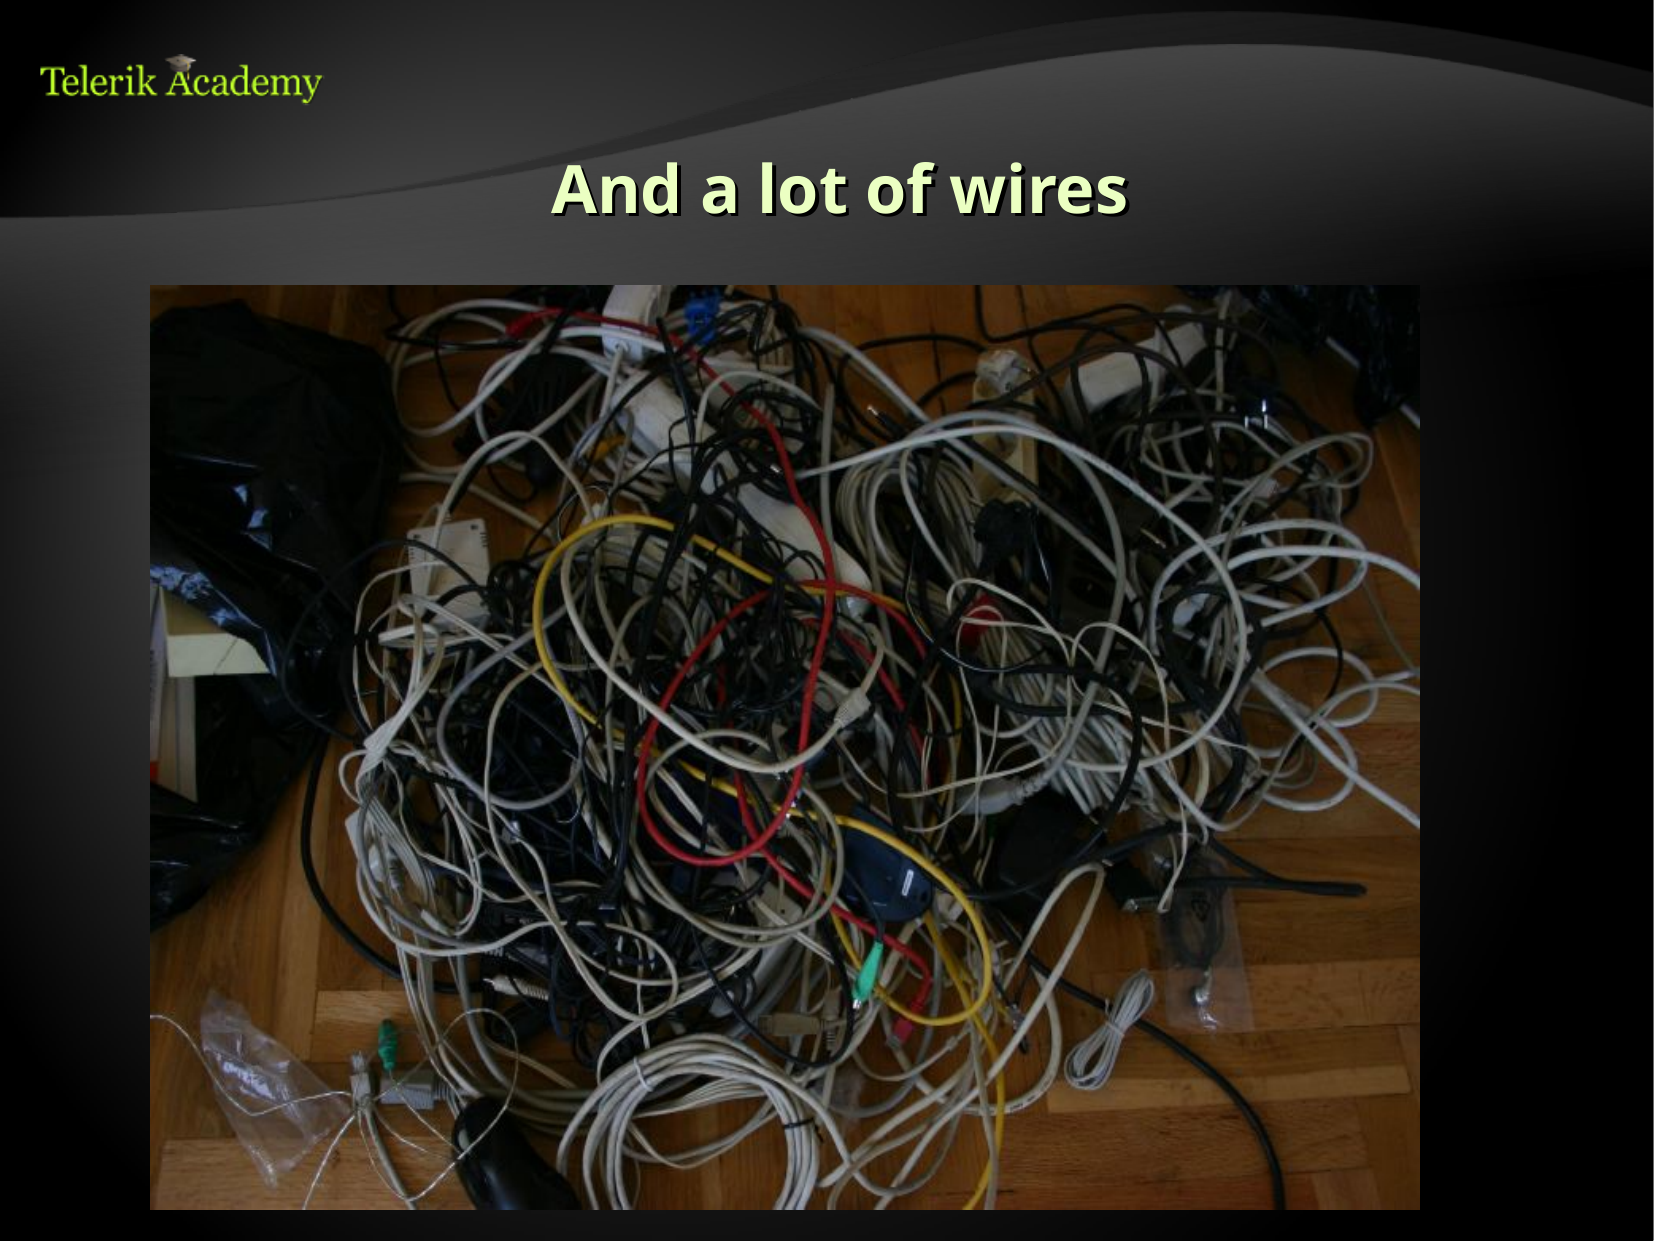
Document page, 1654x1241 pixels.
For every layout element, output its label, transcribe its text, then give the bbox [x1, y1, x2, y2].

title And a lot of wires [45, 89, 1636, 286]
picture [0, 0, 1654, 1241]
